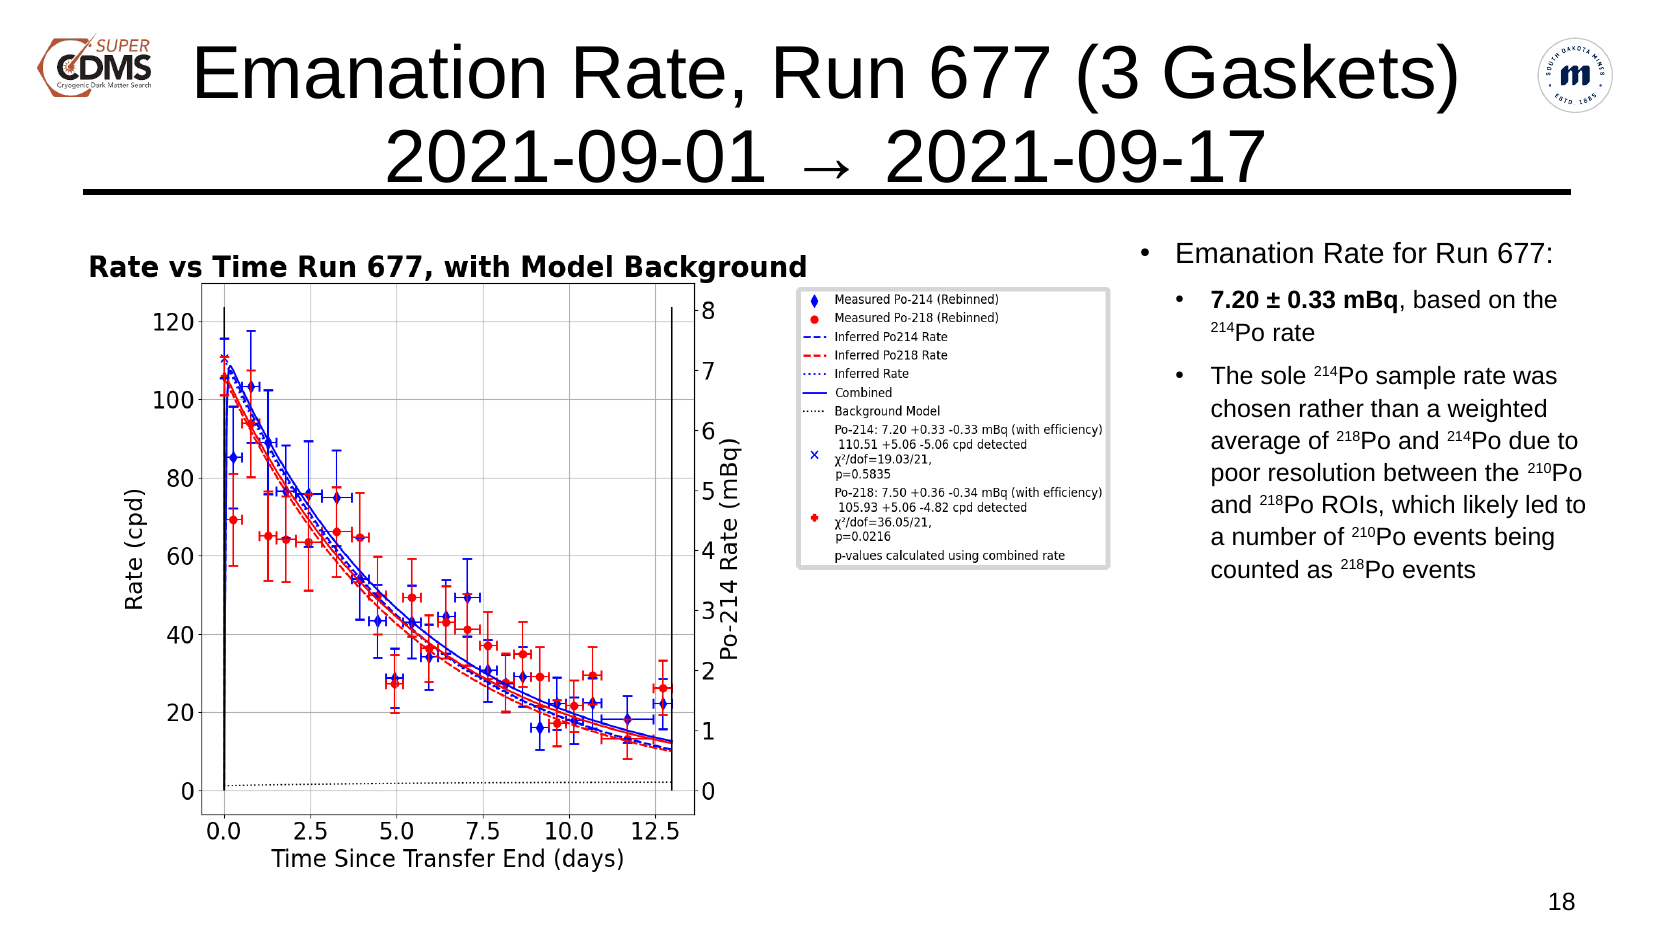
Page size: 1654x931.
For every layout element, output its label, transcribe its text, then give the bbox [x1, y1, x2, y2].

text_box Emanation Rate for Run 677: 7.20 ± 0.33 mBq, based on the 214Po rate The sole 214Po sample rate was chosen rather than a weighted average of 218Po and 214Po due to poor resolution between the 210Po and 218Po ROIs, which likely led to a number of 210Po events being counted as 218Po events [1125, 225, 1613, 901]
picture [1571, 37, 1613, 113]
title Emanation Rate, Run 677 (3 Gaskets) 2021-09-01 → 2021-09-17 [82, 37, 1571, 193]
picture [37, 200, 1351, 890]
picture [37, 32, 151, 97]
